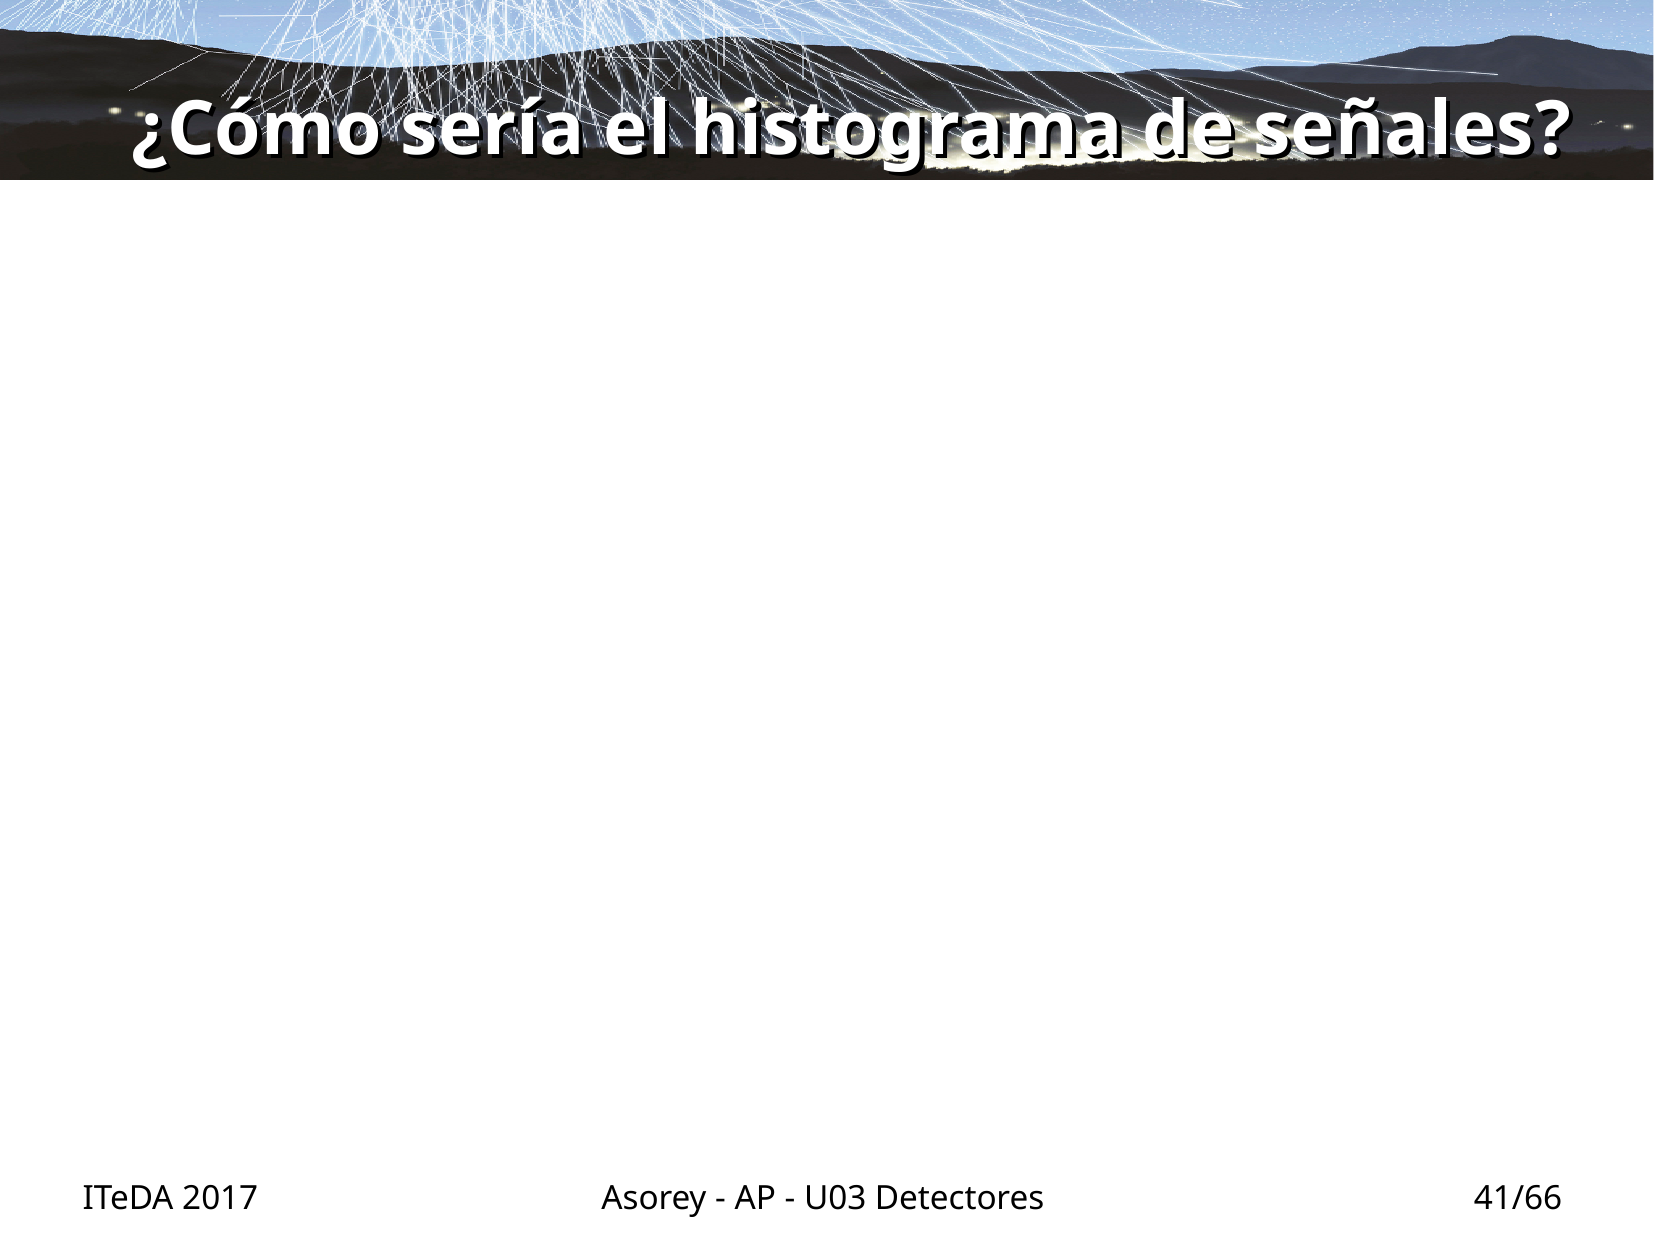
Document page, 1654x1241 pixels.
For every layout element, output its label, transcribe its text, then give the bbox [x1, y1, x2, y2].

picture [0, 0, 1654, 180]
title ¿Cómo sería el histograma de señales? [82, 49, 1571, 201]
